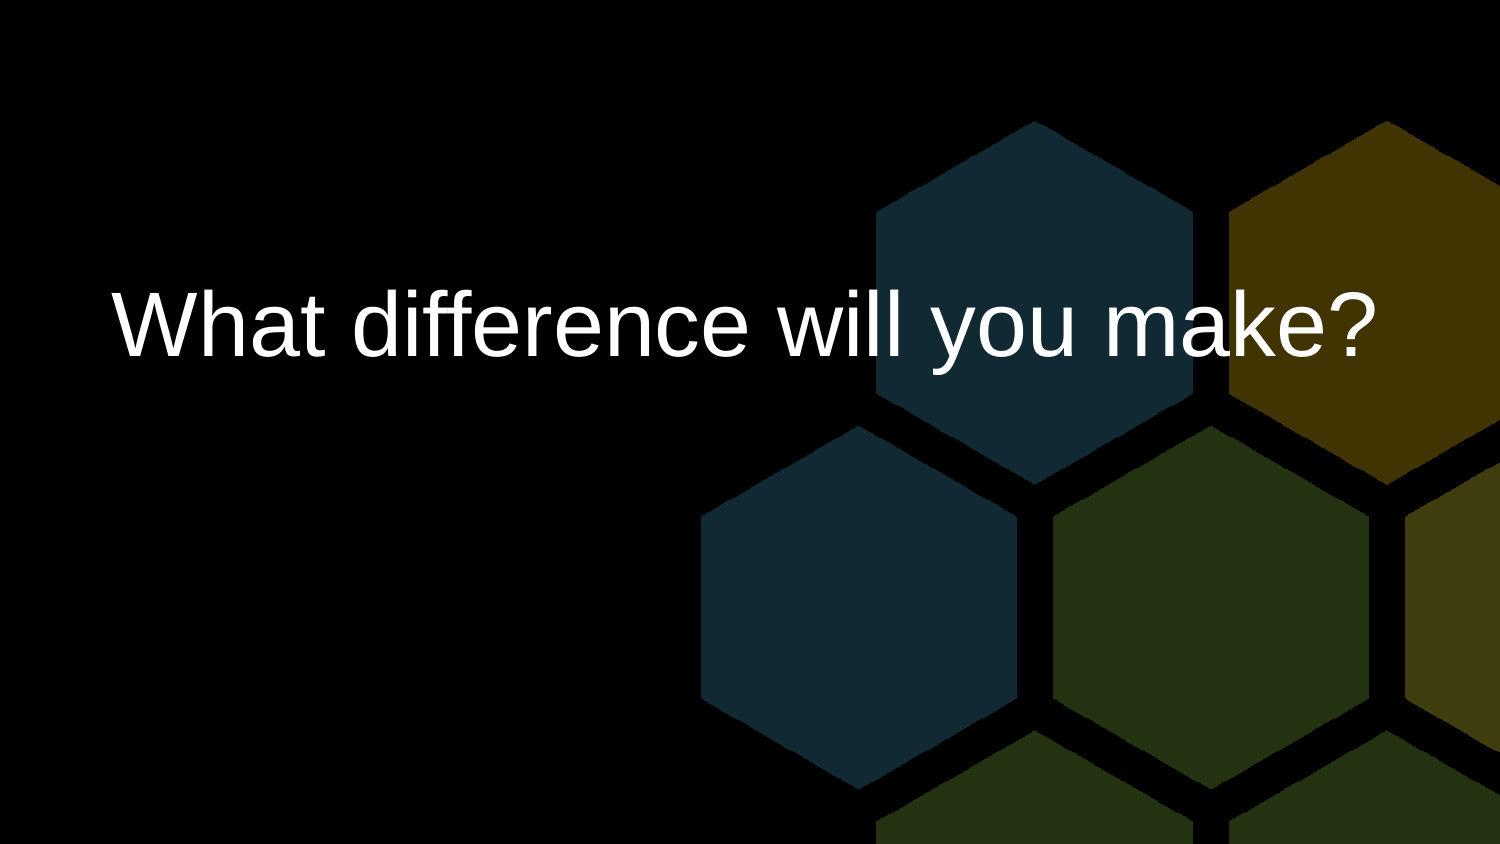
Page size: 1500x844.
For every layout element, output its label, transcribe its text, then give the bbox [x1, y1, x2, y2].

picture [0, 0, 1500, 844]
title What difference will you make? [47, 53, 1445, 390]
